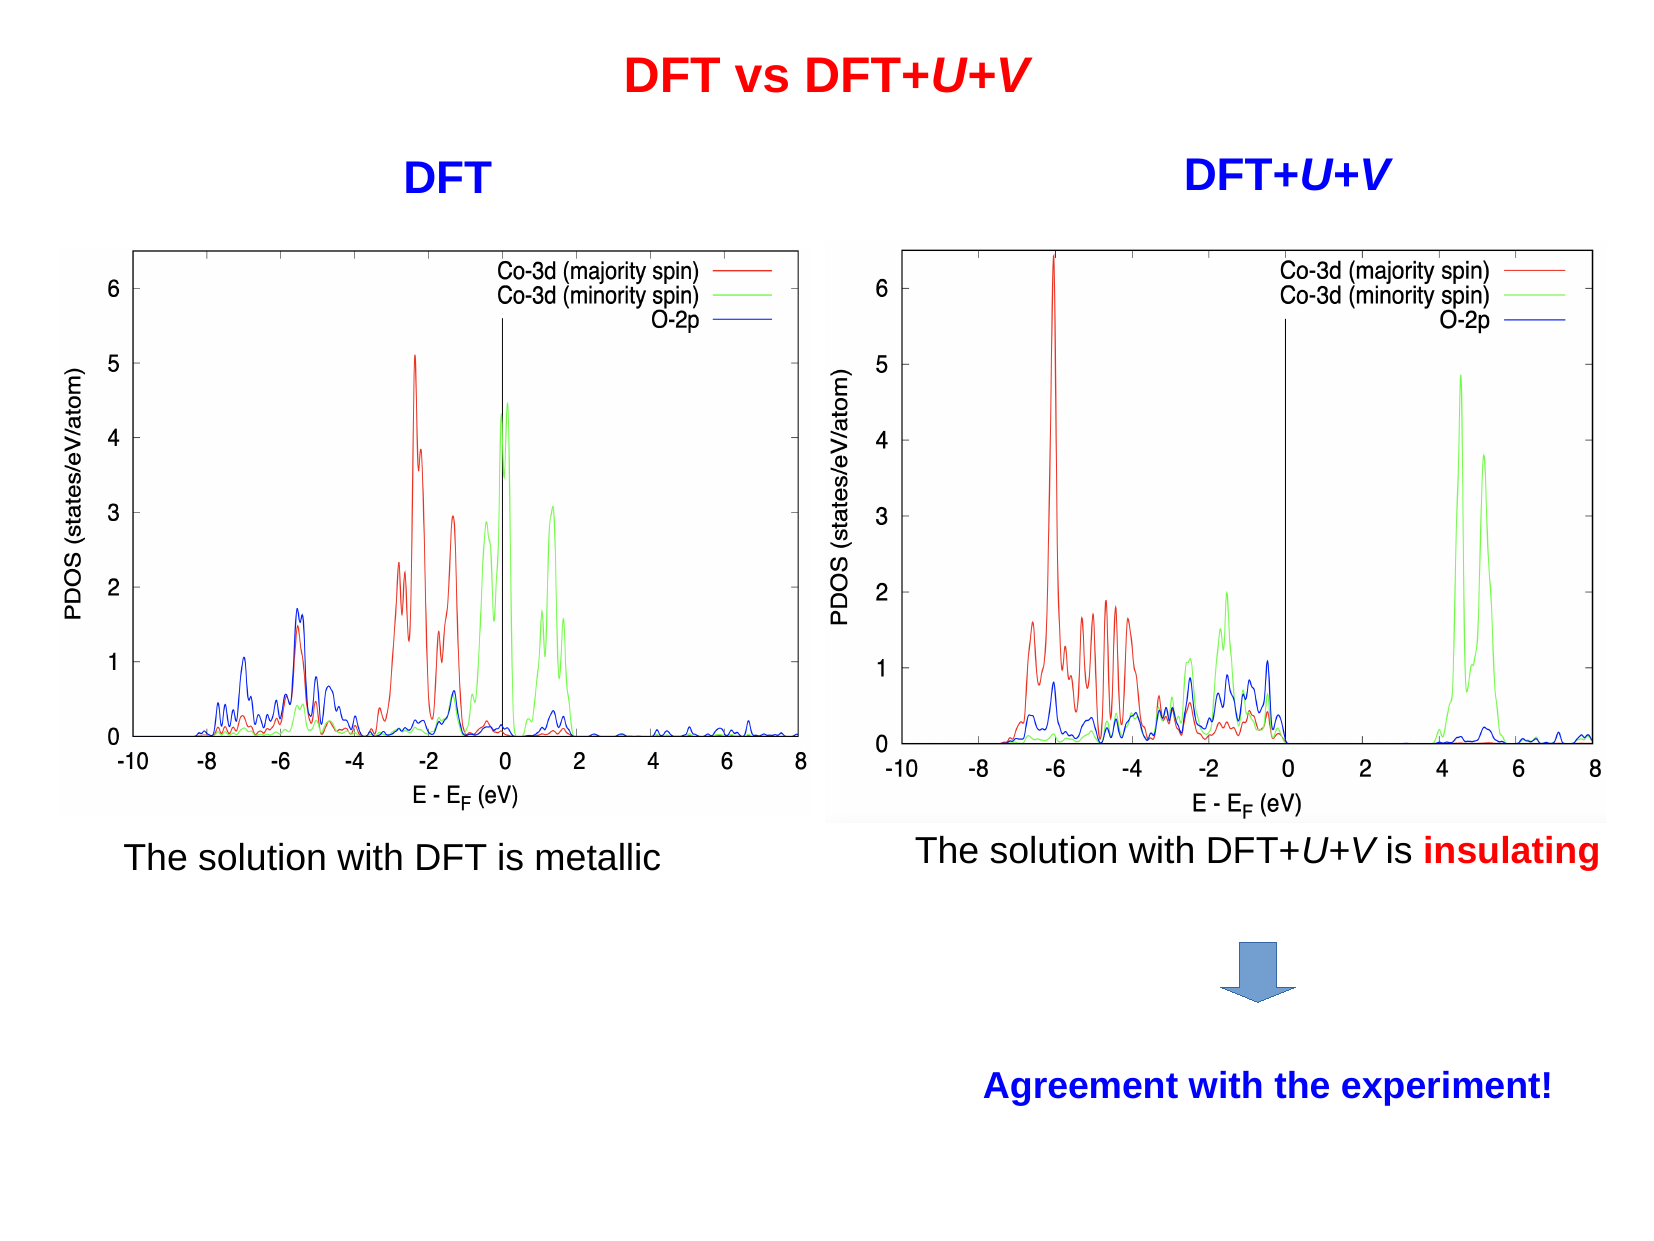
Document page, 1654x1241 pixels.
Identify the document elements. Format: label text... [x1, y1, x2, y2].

text_box The solution with DFT is metallic [108, 829, 727, 887]
title DFT vs DFT+U+V [82, 30, 1571, 116]
picture [59, 246, 811, 816]
text_box Agreement with the experiment! [968, 1056, 1590, 1114]
picture [825, 241, 1606, 823]
text_box The solution with DFT+U+V is insulating [900, 822, 1616, 880]
text_box DFT [388, 144, 509, 214]
text_box [1220, 942, 1296, 1003]
text_box DFT+U+V [1169, 141, 1405, 210]
